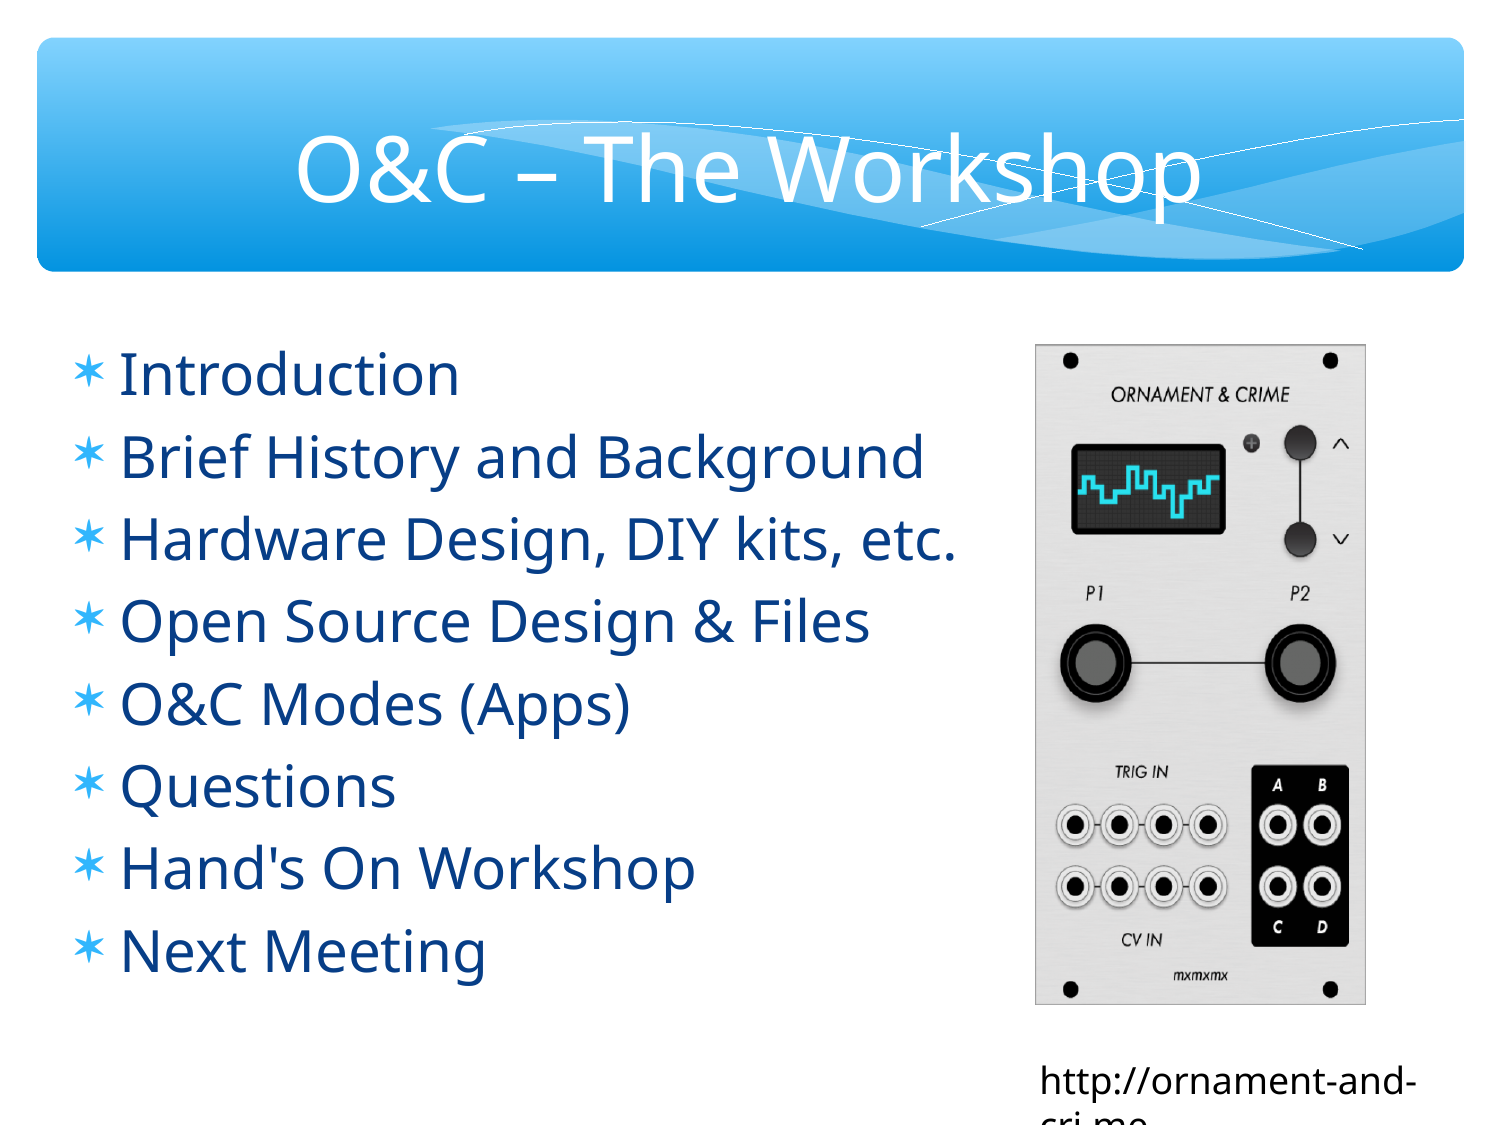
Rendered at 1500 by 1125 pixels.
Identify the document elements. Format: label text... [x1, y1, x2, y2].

text_box http://ornament-and-cri.me [1024, 1050, 1486, 1110]
picture [900, 344, 1500, 1006]
list Introduction Brief History and Background Hardware Design, DIY kits, etc. Open Source Design & Files O&C Modes (Apps) Questions Hand's On Workshop Next Meeting [60, 329, 1441, 1096]
title O&C – The Workshop [75, 55, 1426, 277]
